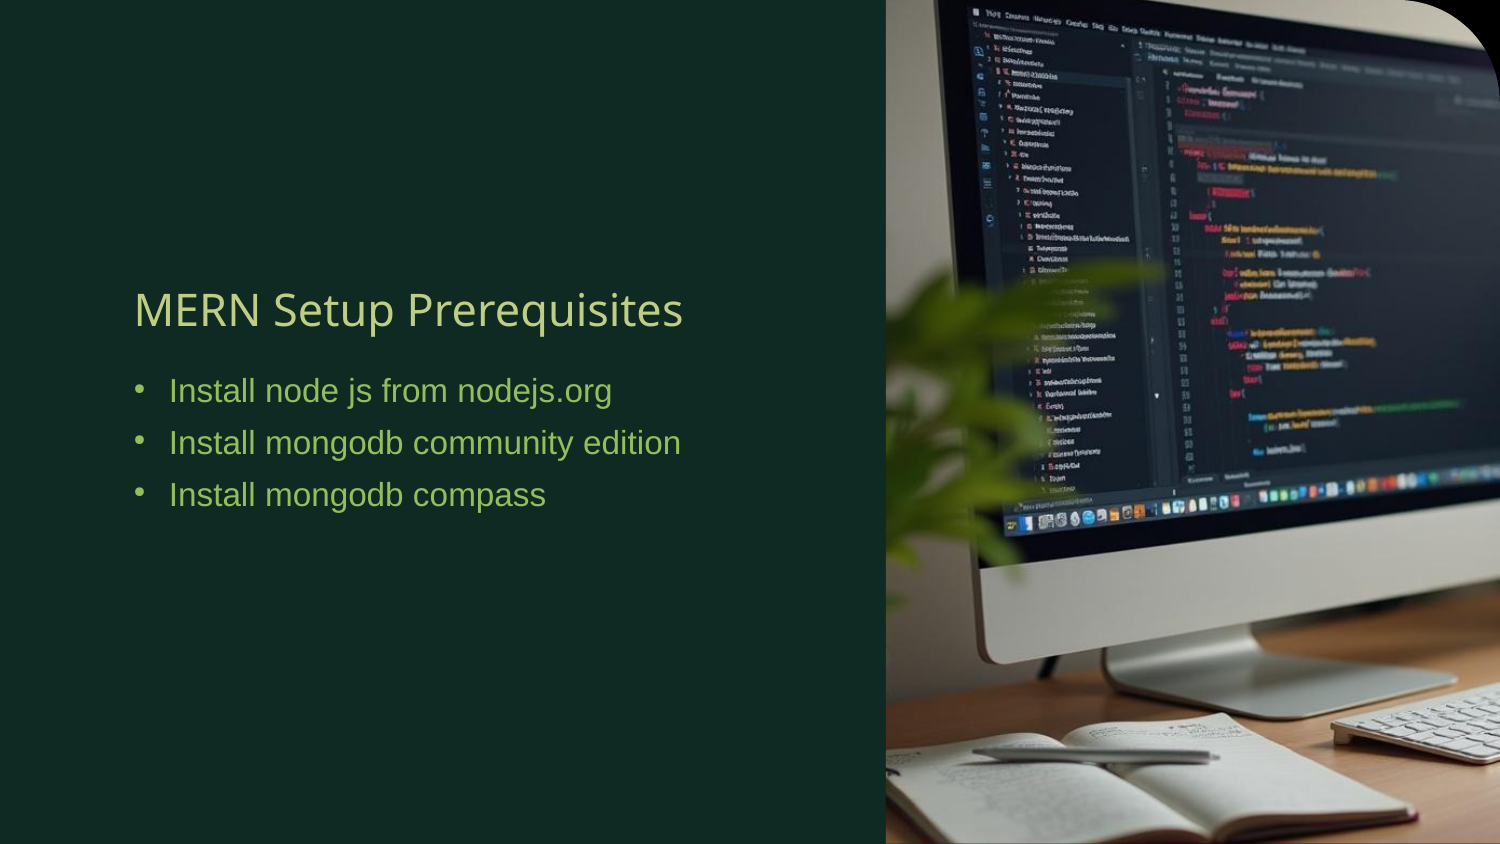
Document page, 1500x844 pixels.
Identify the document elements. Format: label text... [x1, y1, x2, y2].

title MERN Setup Prerequisites [118, 262, 758, 354]
subtitle Install node js from nodejs.org Install mongodb community edition Install mongodb compass [118, 354, 758, 788]
text_box [885, 0, 1500, 844]
